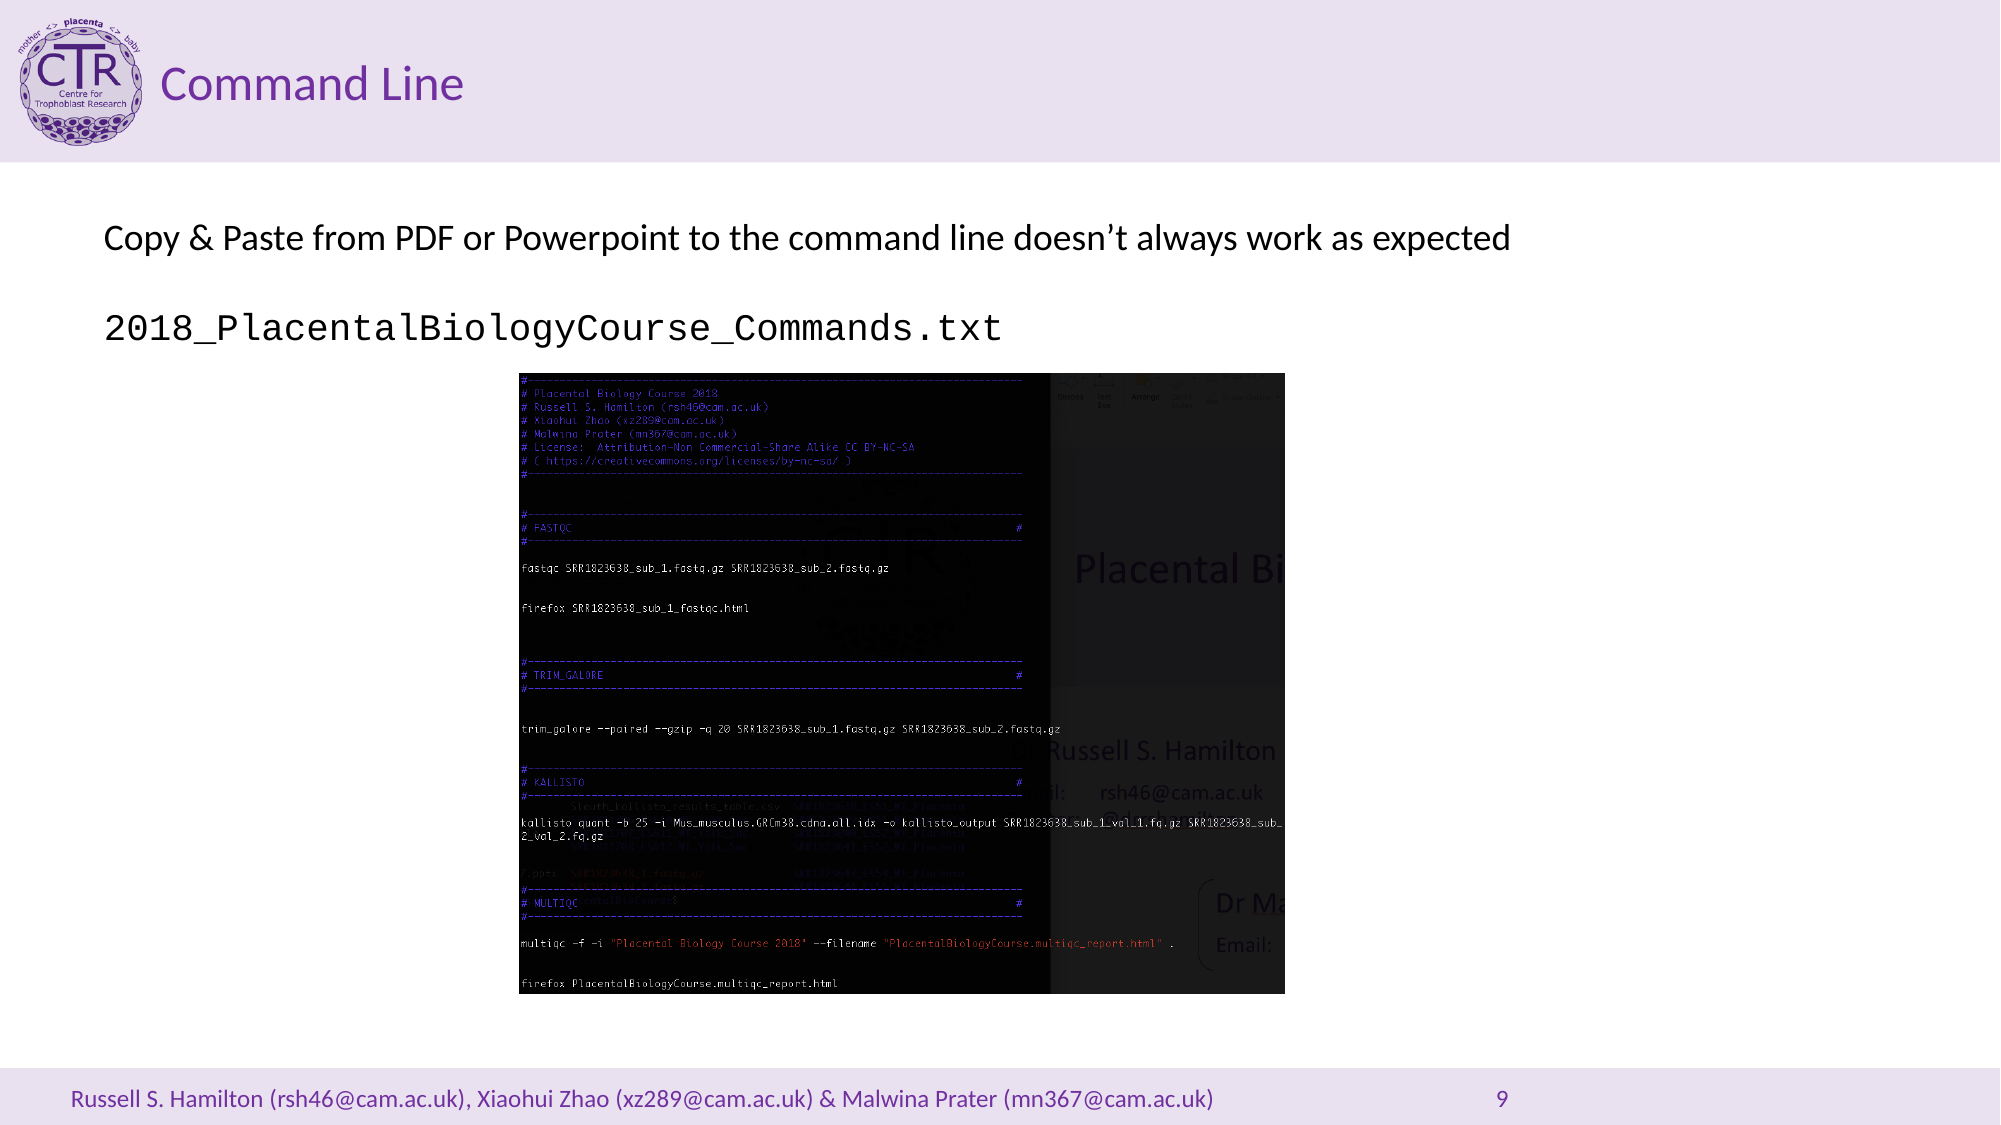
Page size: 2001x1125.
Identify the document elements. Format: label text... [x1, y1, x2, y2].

text_box Copy & Paste from PDF or Powerpoint to the command line doesn’t always work as expected 2018_PlacentalBiologyCourse_Commands.txt [89, 206, 1563, 356]
picture [519, 373, 1285, 994]
text_box Russell S. Hamilton (rsh46@cam.ac.uk), Xiaohui Zhao (xz289@cam.ac.uk) & Malwina Prater (mn367@cam.ac.uk) 9 [56, 1075, 1910, 1120]
text_box [0, 0, 2000, 162]
text_box [0, 1068, 2000, 1125]
text_box Command Line [145, 43, 483, 119]
